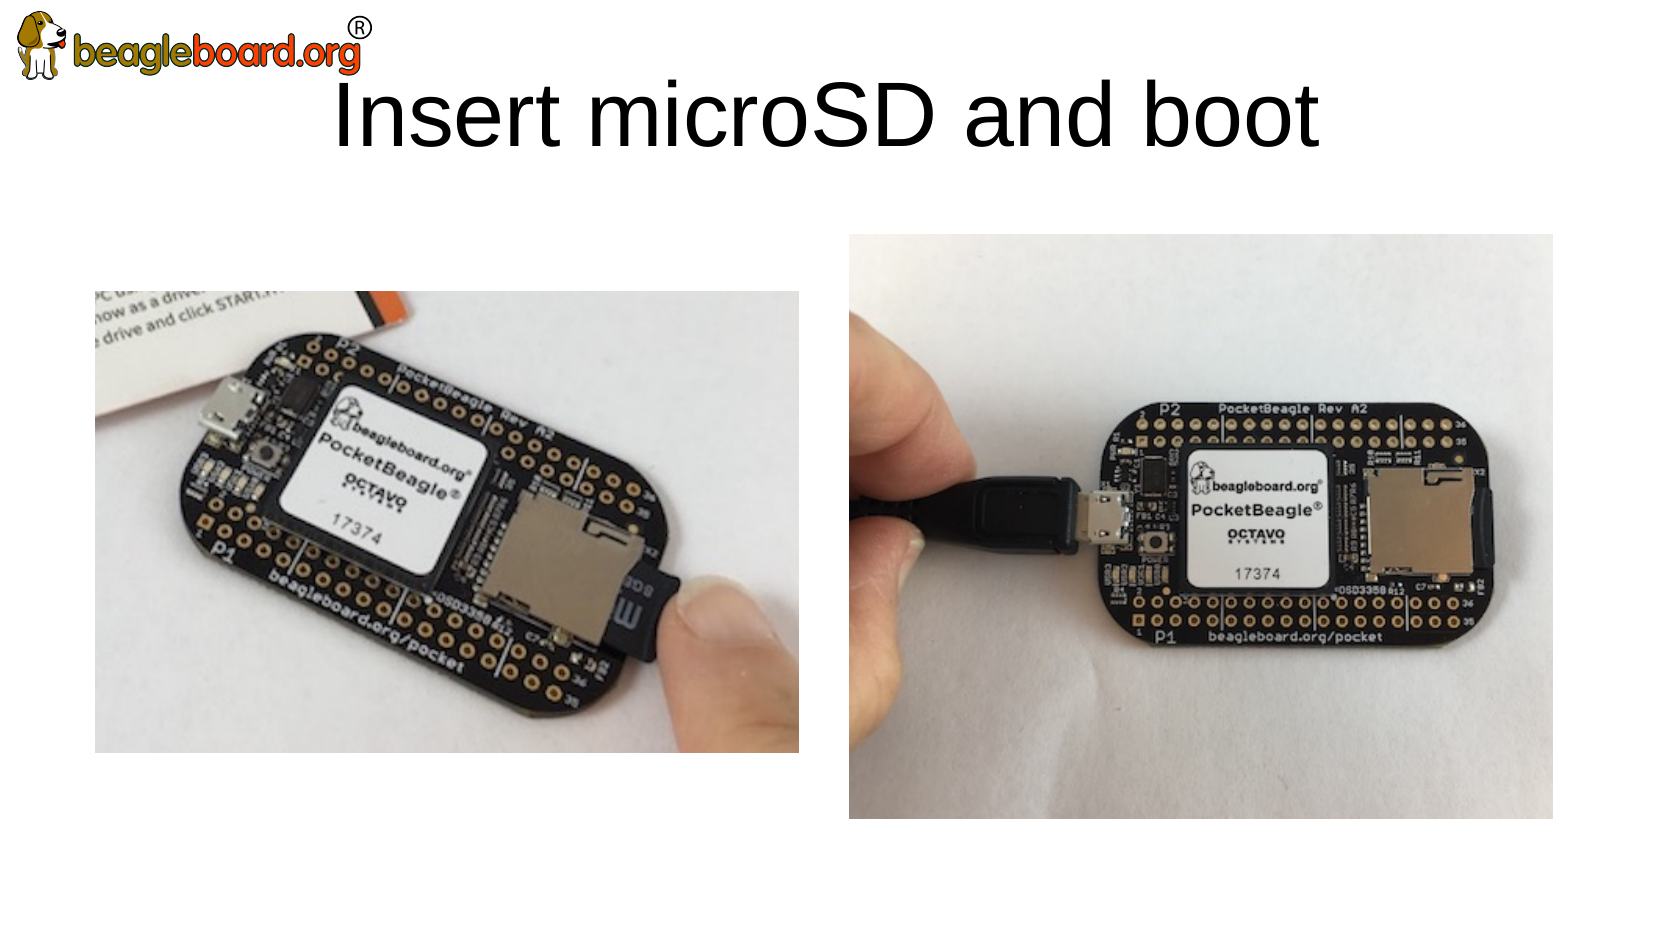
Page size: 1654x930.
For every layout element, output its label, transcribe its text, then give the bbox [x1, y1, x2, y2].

title Insert microSD and boot [82, 37, 1571, 193]
picture [95, 291, 799, 753]
picture [17, 11, 372, 80]
picture [849, 234, 1553, 819]
